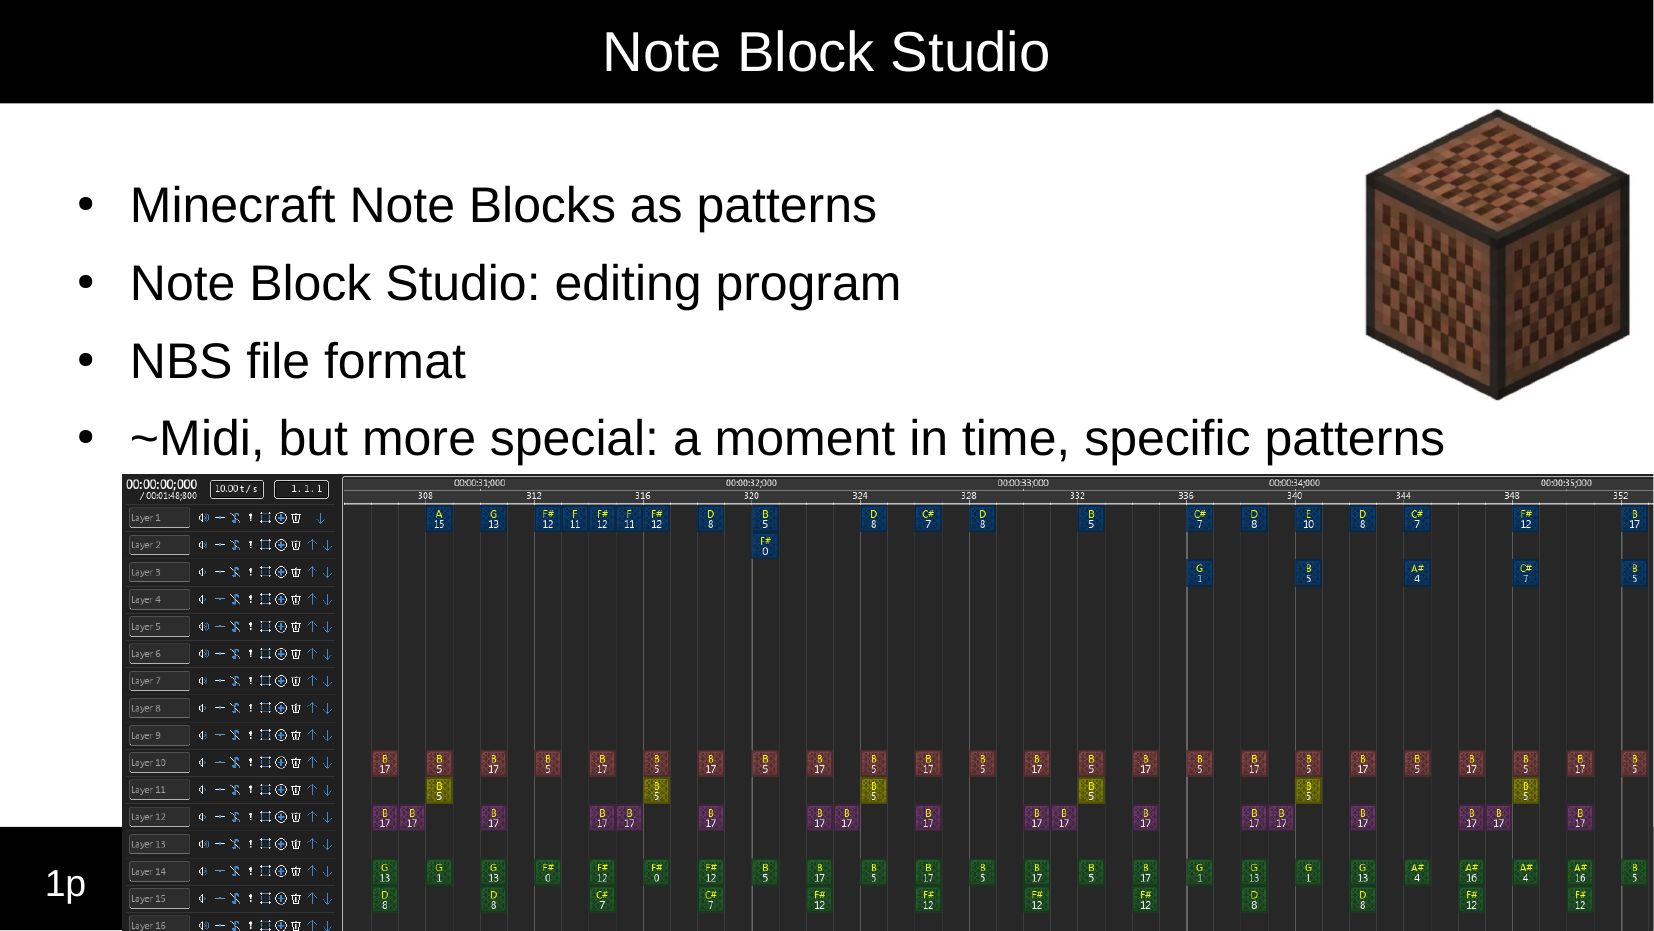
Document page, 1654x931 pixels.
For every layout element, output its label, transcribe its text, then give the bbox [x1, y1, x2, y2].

list Minecraft Note Blocks as patterns Note Block Studio: editing program NBS file format ~Midi, but more special: a moment in time, specific patterns [59, 177, 1595, 768]
picture [122, 474, 1654, 931]
text_box 1p [30, 855, 106, 912]
title Note Block Studio [59, 6, 1595, 98]
picture [1351, 104, 1636, 406]
